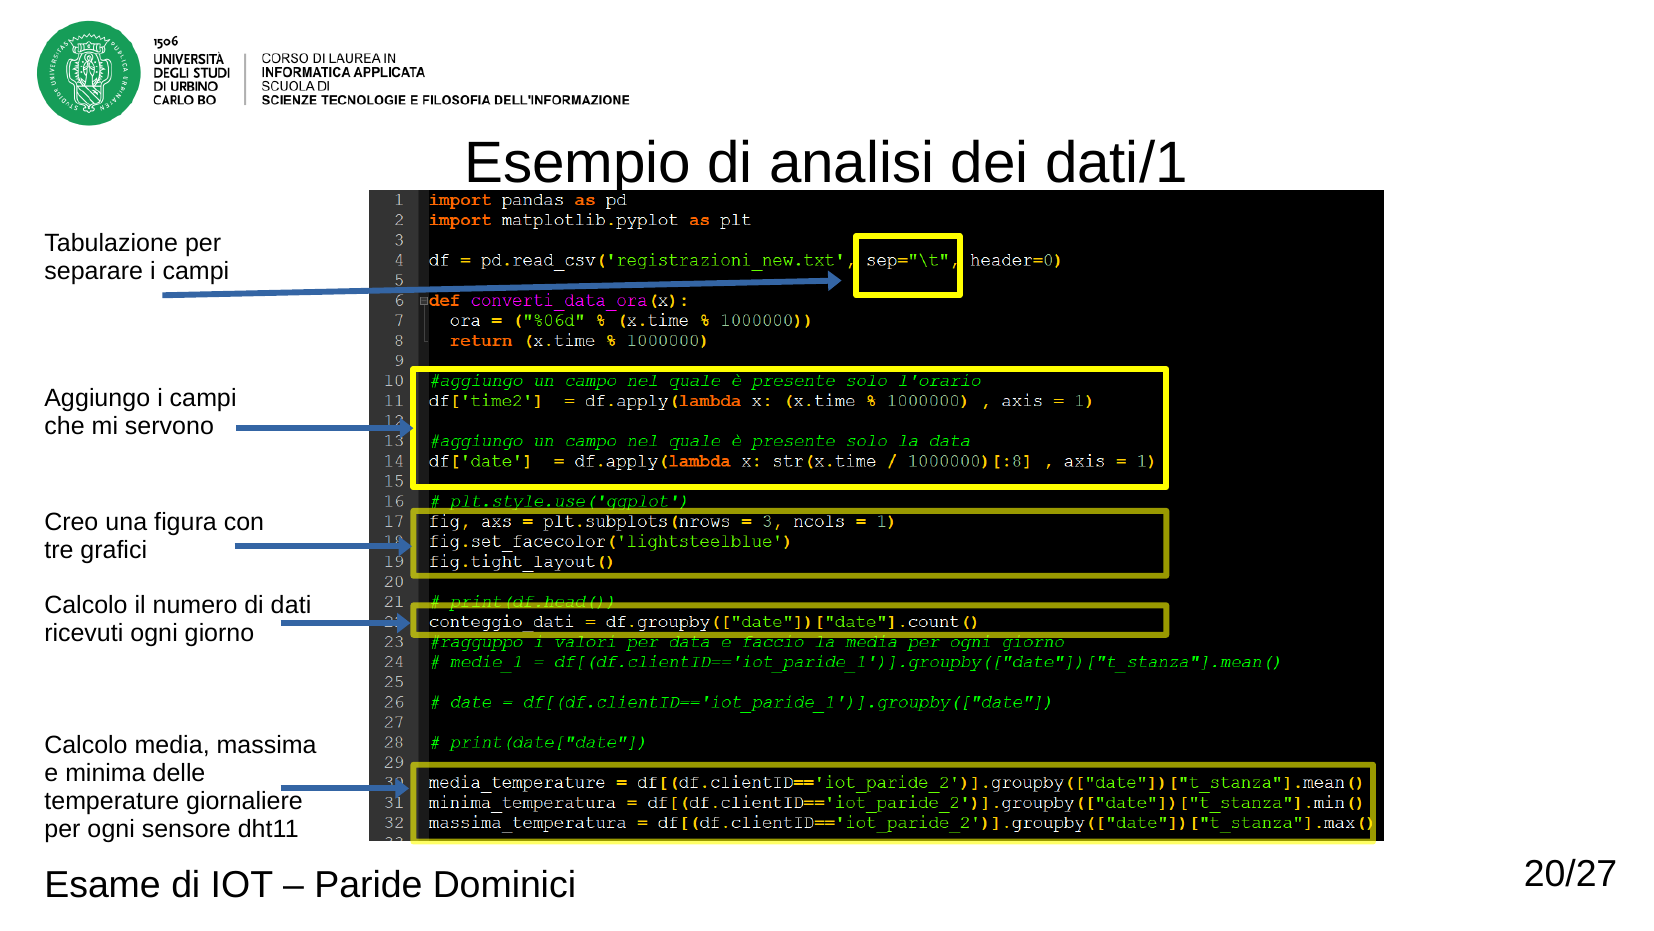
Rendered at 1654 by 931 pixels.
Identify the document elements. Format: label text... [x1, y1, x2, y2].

picture [416, 372, 1163, 484]
text_box Esame di IOT – Paride Dominici [29, 856, 680, 914]
text_box <numero>/27 [1387, 845, 1625, 916]
picture [417, 609, 1163, 631]
text_box Calcolo media, massima e minima delle temperature giornaliere per ogni sensore dht11 [29, 723, 340, 860]
picture [417, 514, 1163, 572]
text_box Tabulazione per separare i campi [29, 221, 296, 296]
picture [25, 17, 650, 128]
text_box Aggiungo i campi che mi servono [29, 376, 296, 451]
picture [417, 768, 1370, 838]
text_box Calcolo il numero di dati ricevuti ogni giorno [29, 583, 355, 682]
picture [369, 207, 1384, 841]
title Esempio di analisi dei dati/1 [82, 118, 1571, 207]
text_box Creo una figura con tre grafici [29, 500, 296, 575]
